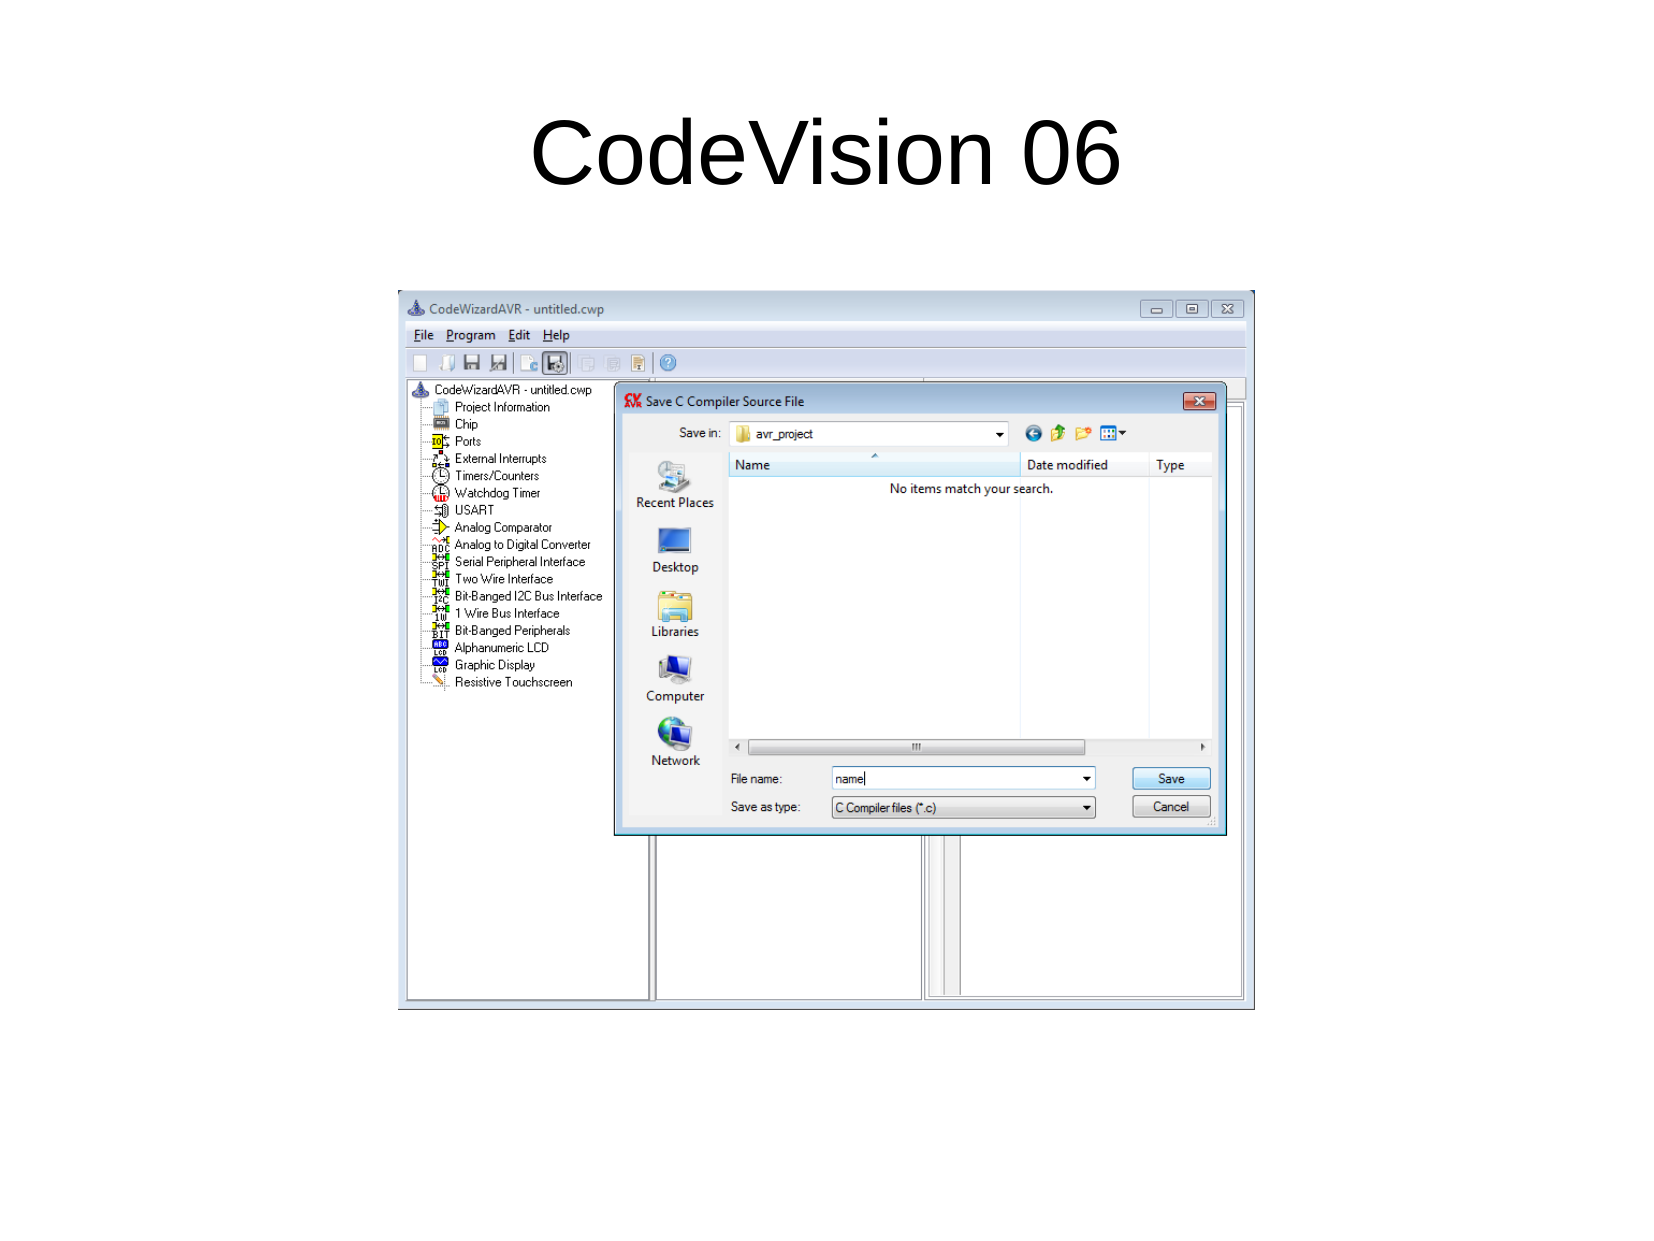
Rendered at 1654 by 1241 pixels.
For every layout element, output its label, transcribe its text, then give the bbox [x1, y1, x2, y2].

title CodeVision 06 [82, 49, 1571, 257]
picture [398, 290, 1255, 1010]
